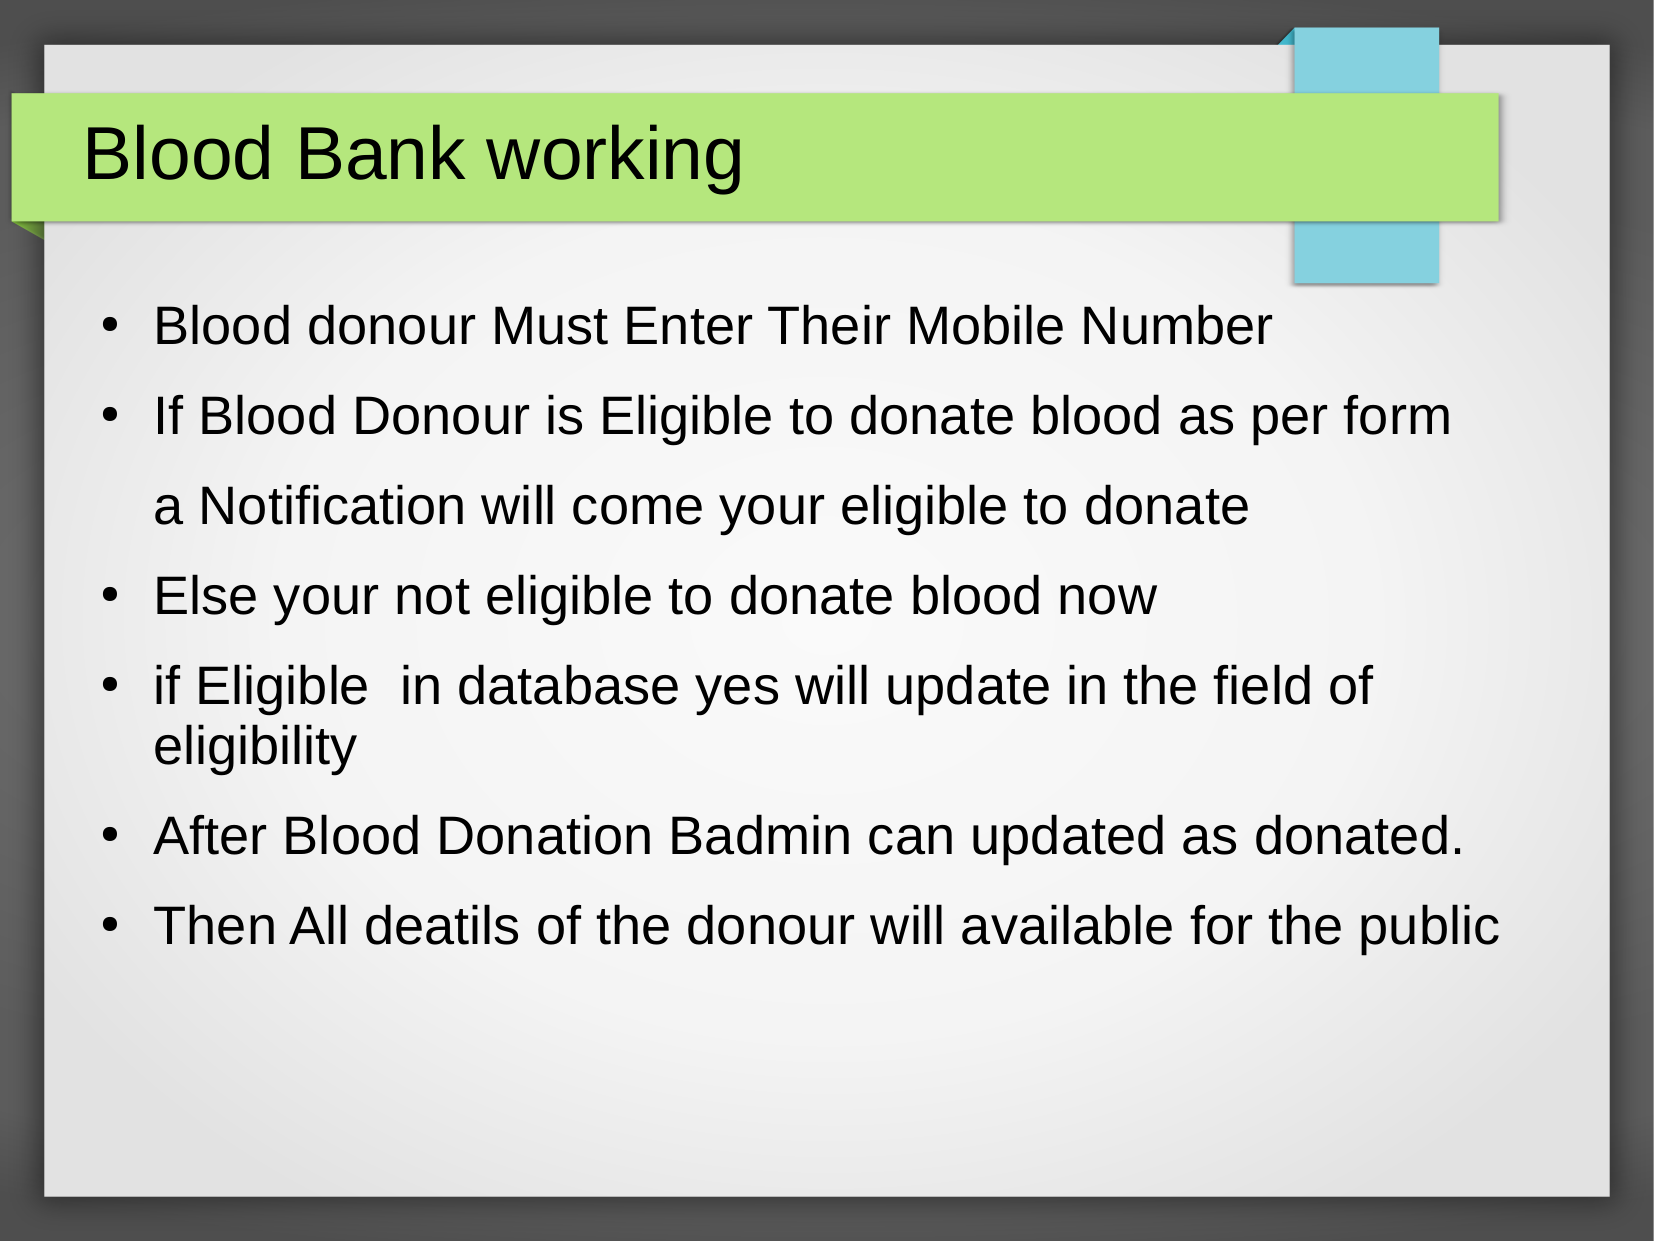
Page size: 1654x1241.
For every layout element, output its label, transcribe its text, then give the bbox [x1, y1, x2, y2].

title Blood Bank working [82, 94, 1264, 213]
list Blood donour Must Enter Their Mobile Number If Blood Donour is Eligible to donate blood as per form a Notification will come your eligible to donate Else your not eligible to donate blood now if Eligible in database yes will update in the field of eligibility After Blood Donation Badmin can updated as donated. Then All deatils of the donour will available for the public [82, 295, 1571, 1015]
picture [0, 0, 1654, 1241]
